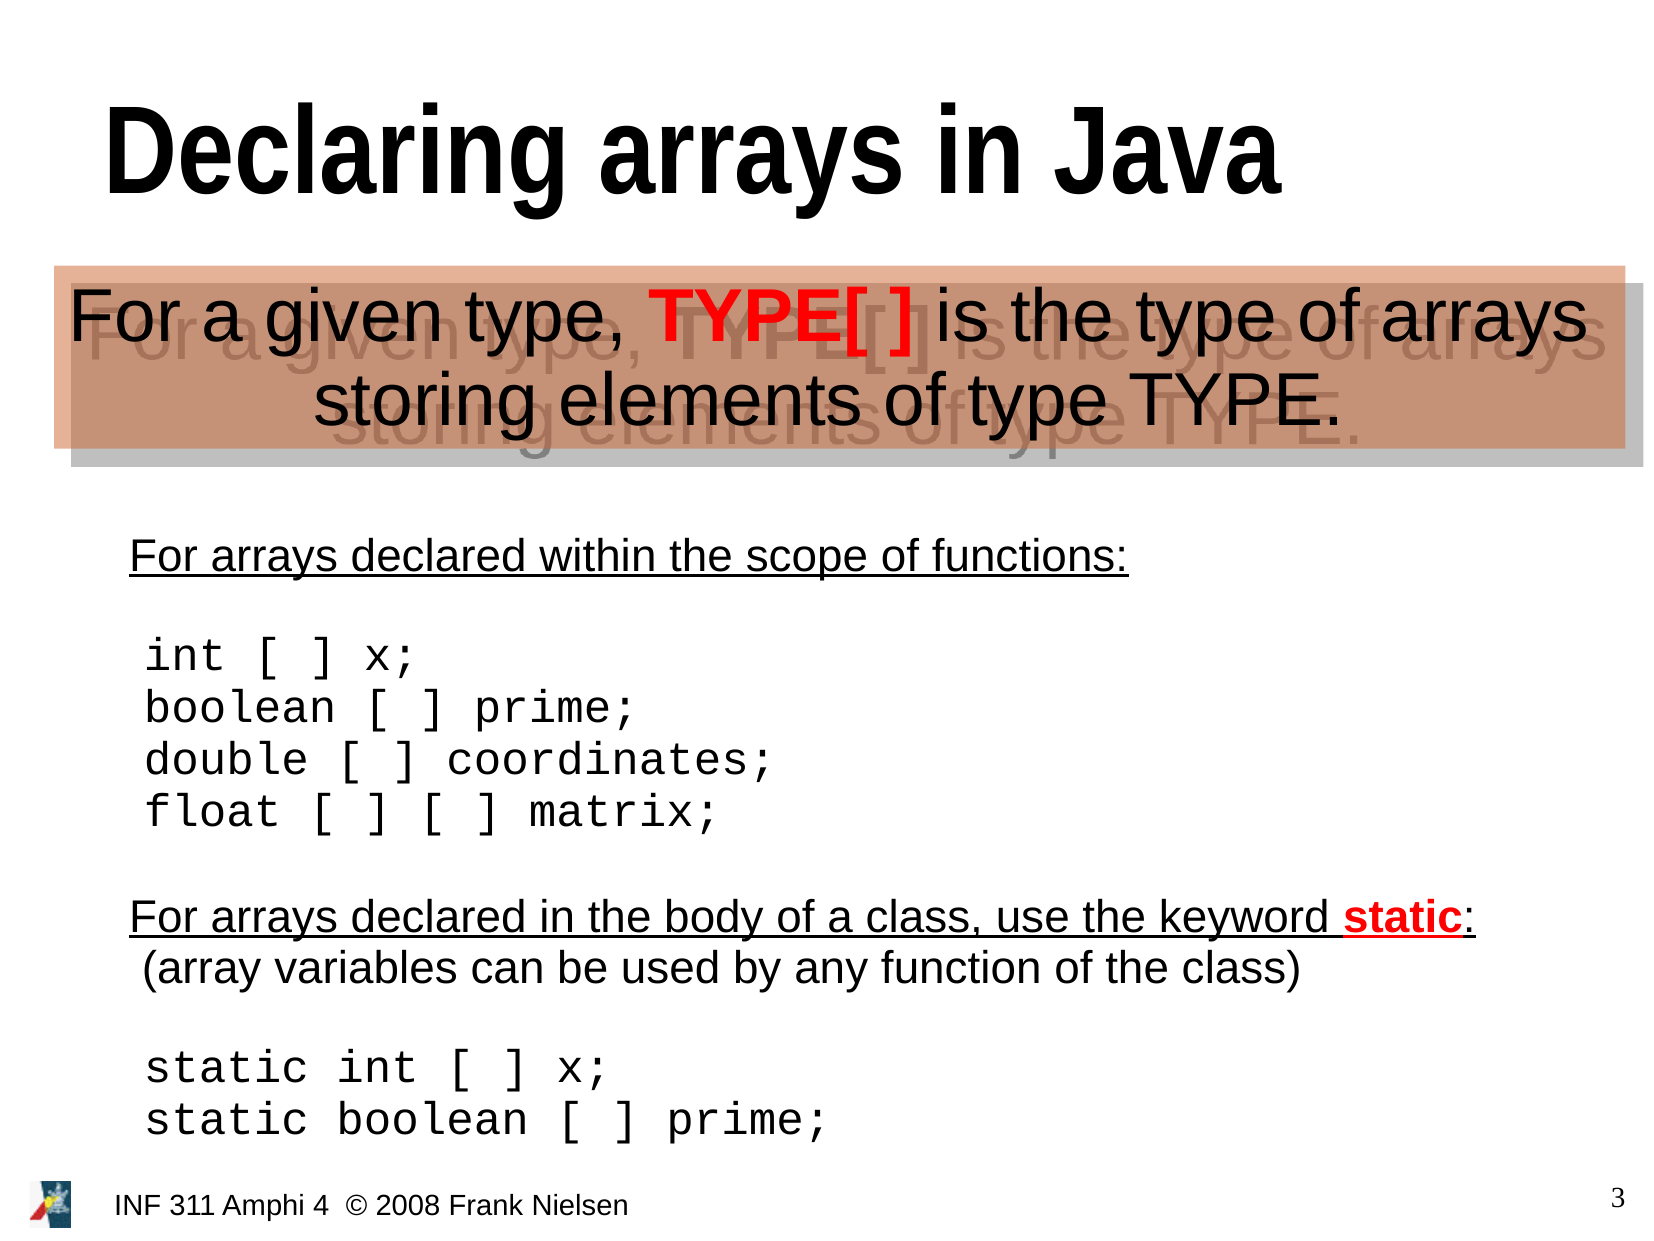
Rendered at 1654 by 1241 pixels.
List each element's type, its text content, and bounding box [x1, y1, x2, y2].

text_box For arrays declared within the scope of functions: int [ ] x; boolean [ ] prime; double [ ] coordinates; float [ ] [ ] matrix; For arrays declared in the body of a class, use the keyword static: (array variables can be used by any function of the class) static int [ ] x; static boolean [ ] prime; [101, 522, 1506, 1139]
text_box For a given type, TYPE[ ] is the type of arrays storing elements of type TYPE. [54, 265, 1625, 449]
text_box Declaring arrays in Java [88, 69, 1298, 227]
picture [29, 1181, 71, 1228]
